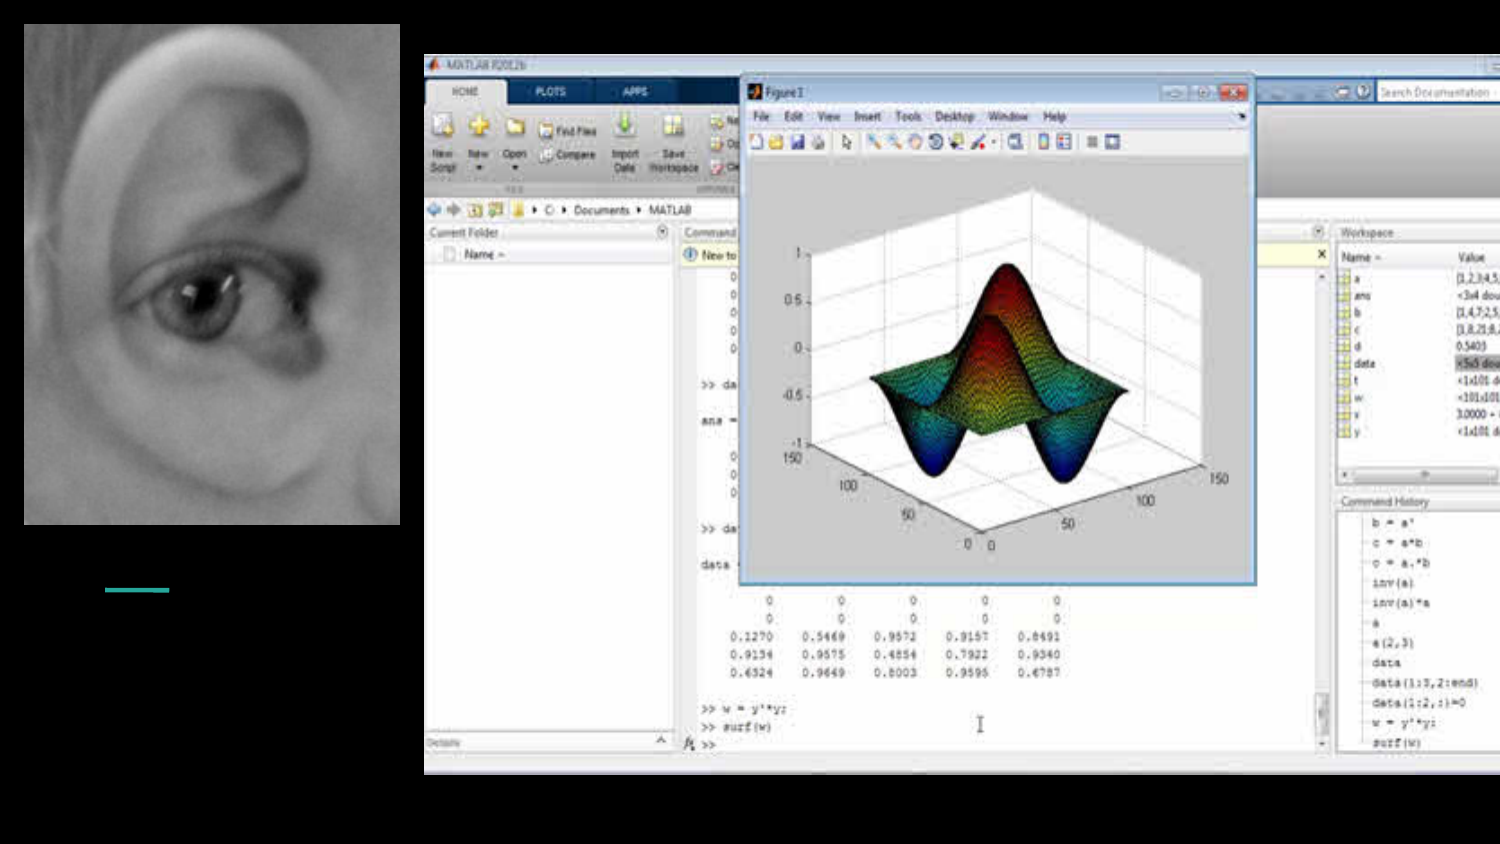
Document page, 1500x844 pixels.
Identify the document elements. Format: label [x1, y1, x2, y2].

picture [24, 24, 400, 525]
picture [424, 54, 1500, 775]
